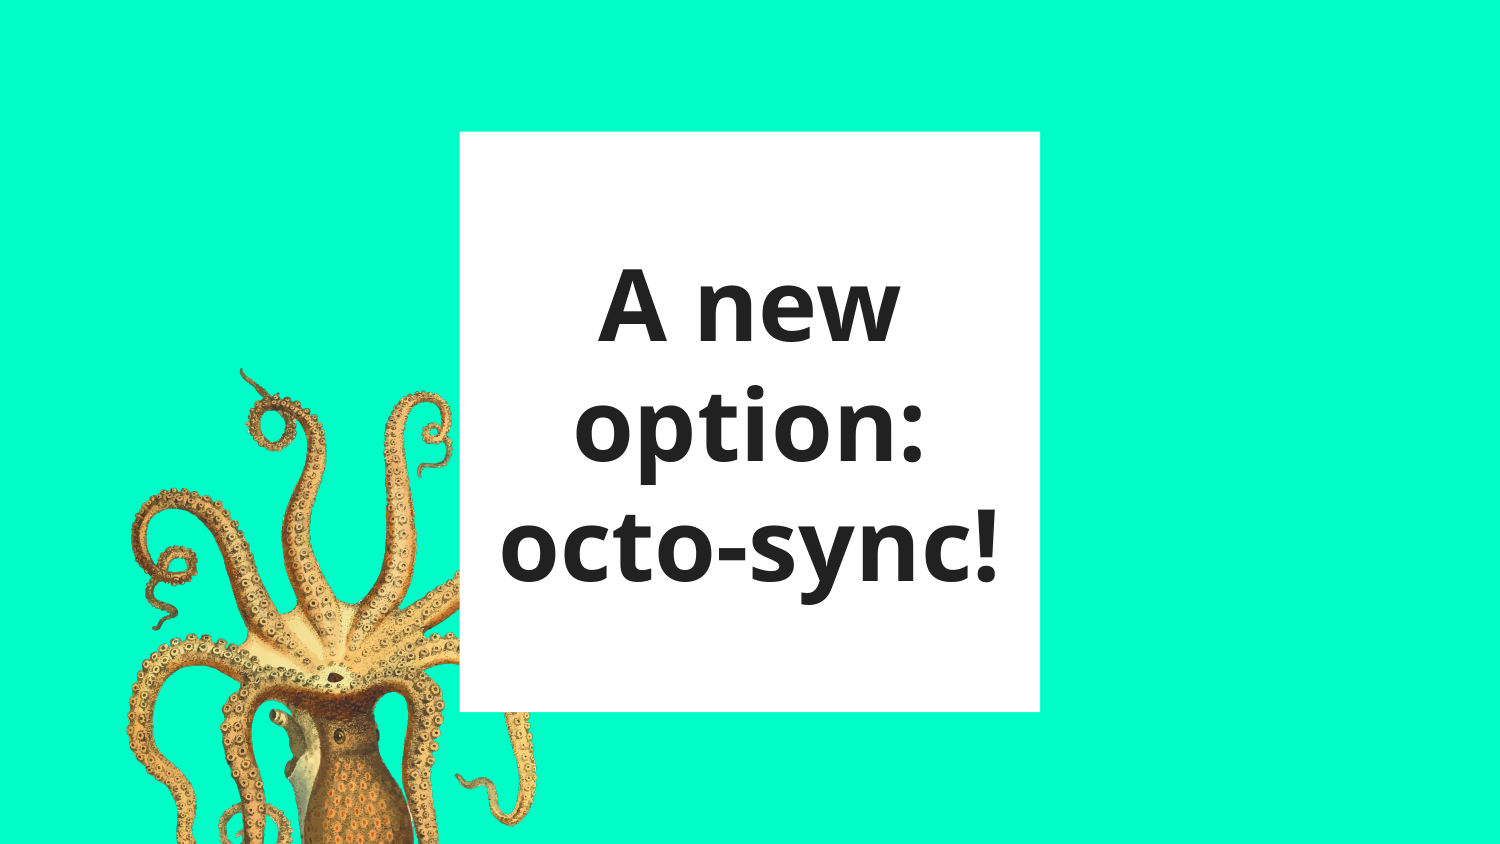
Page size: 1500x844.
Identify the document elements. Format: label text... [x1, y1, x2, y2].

title A new option: octo-sync! [459, 131, 1041, 713]
picture [126, 368, 537, 844]
